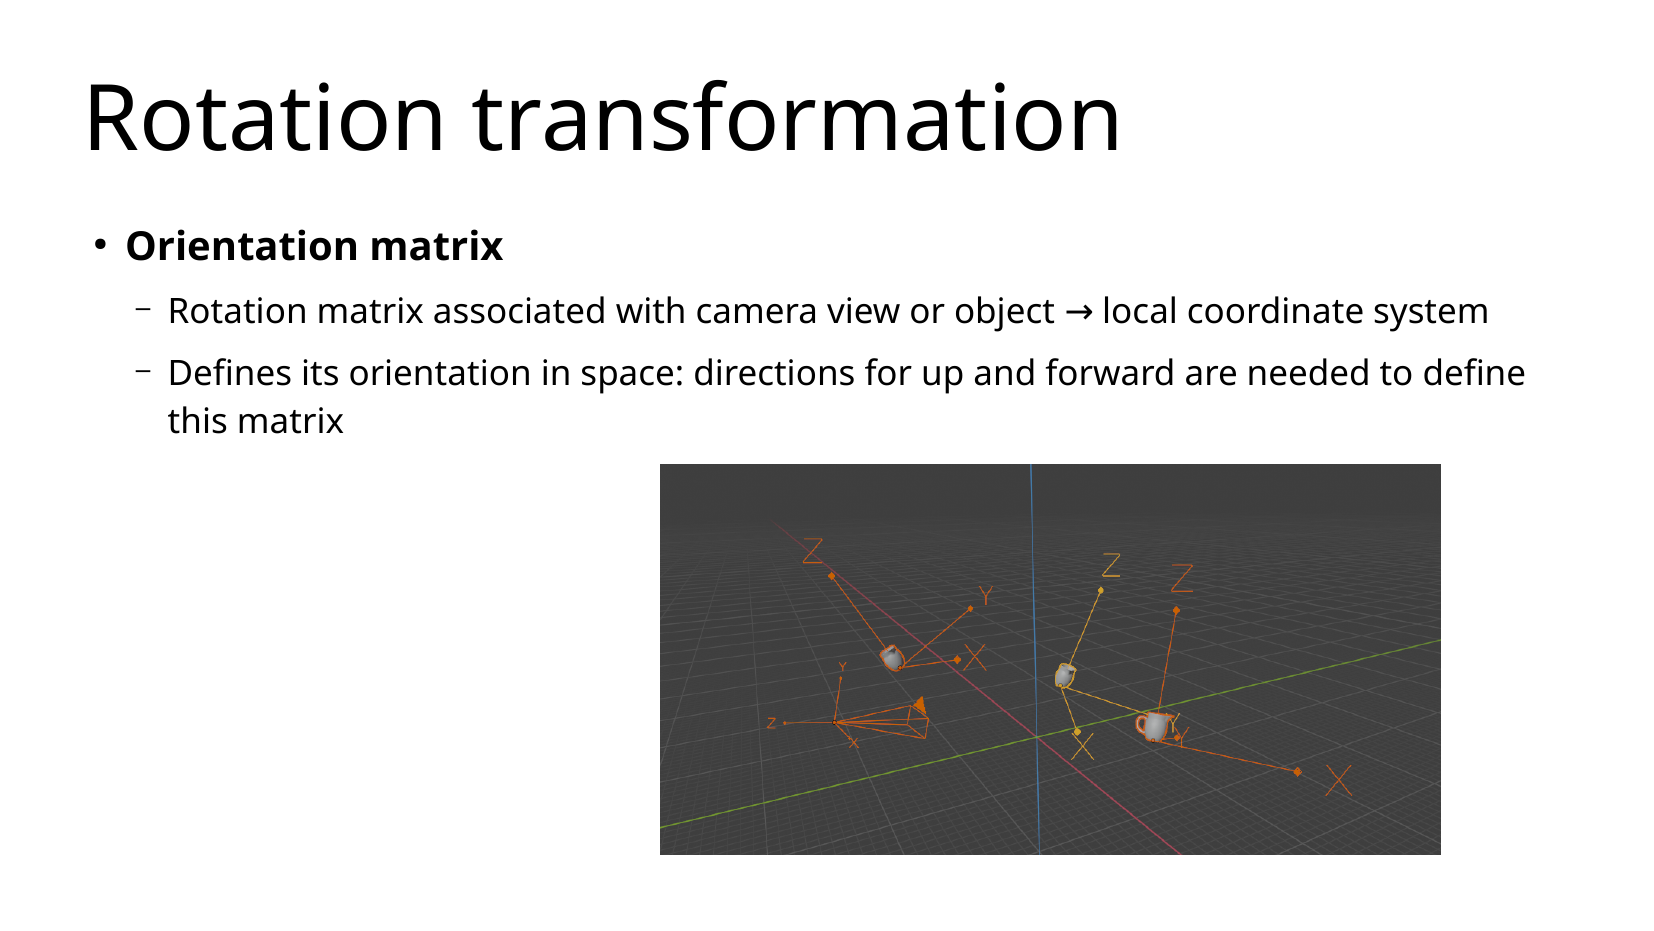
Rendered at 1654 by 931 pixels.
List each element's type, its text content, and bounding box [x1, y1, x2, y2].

picture [660, 464, 1441, 856]
title Rotation transformation [82, 37, 1571, 193]
list Orientation matrix Rotation matrix associated with camera view or object → local coordinate system Defines its orientation in space: directions for up and forward are needed to define this matrix [82, 217, 1571, 451]
